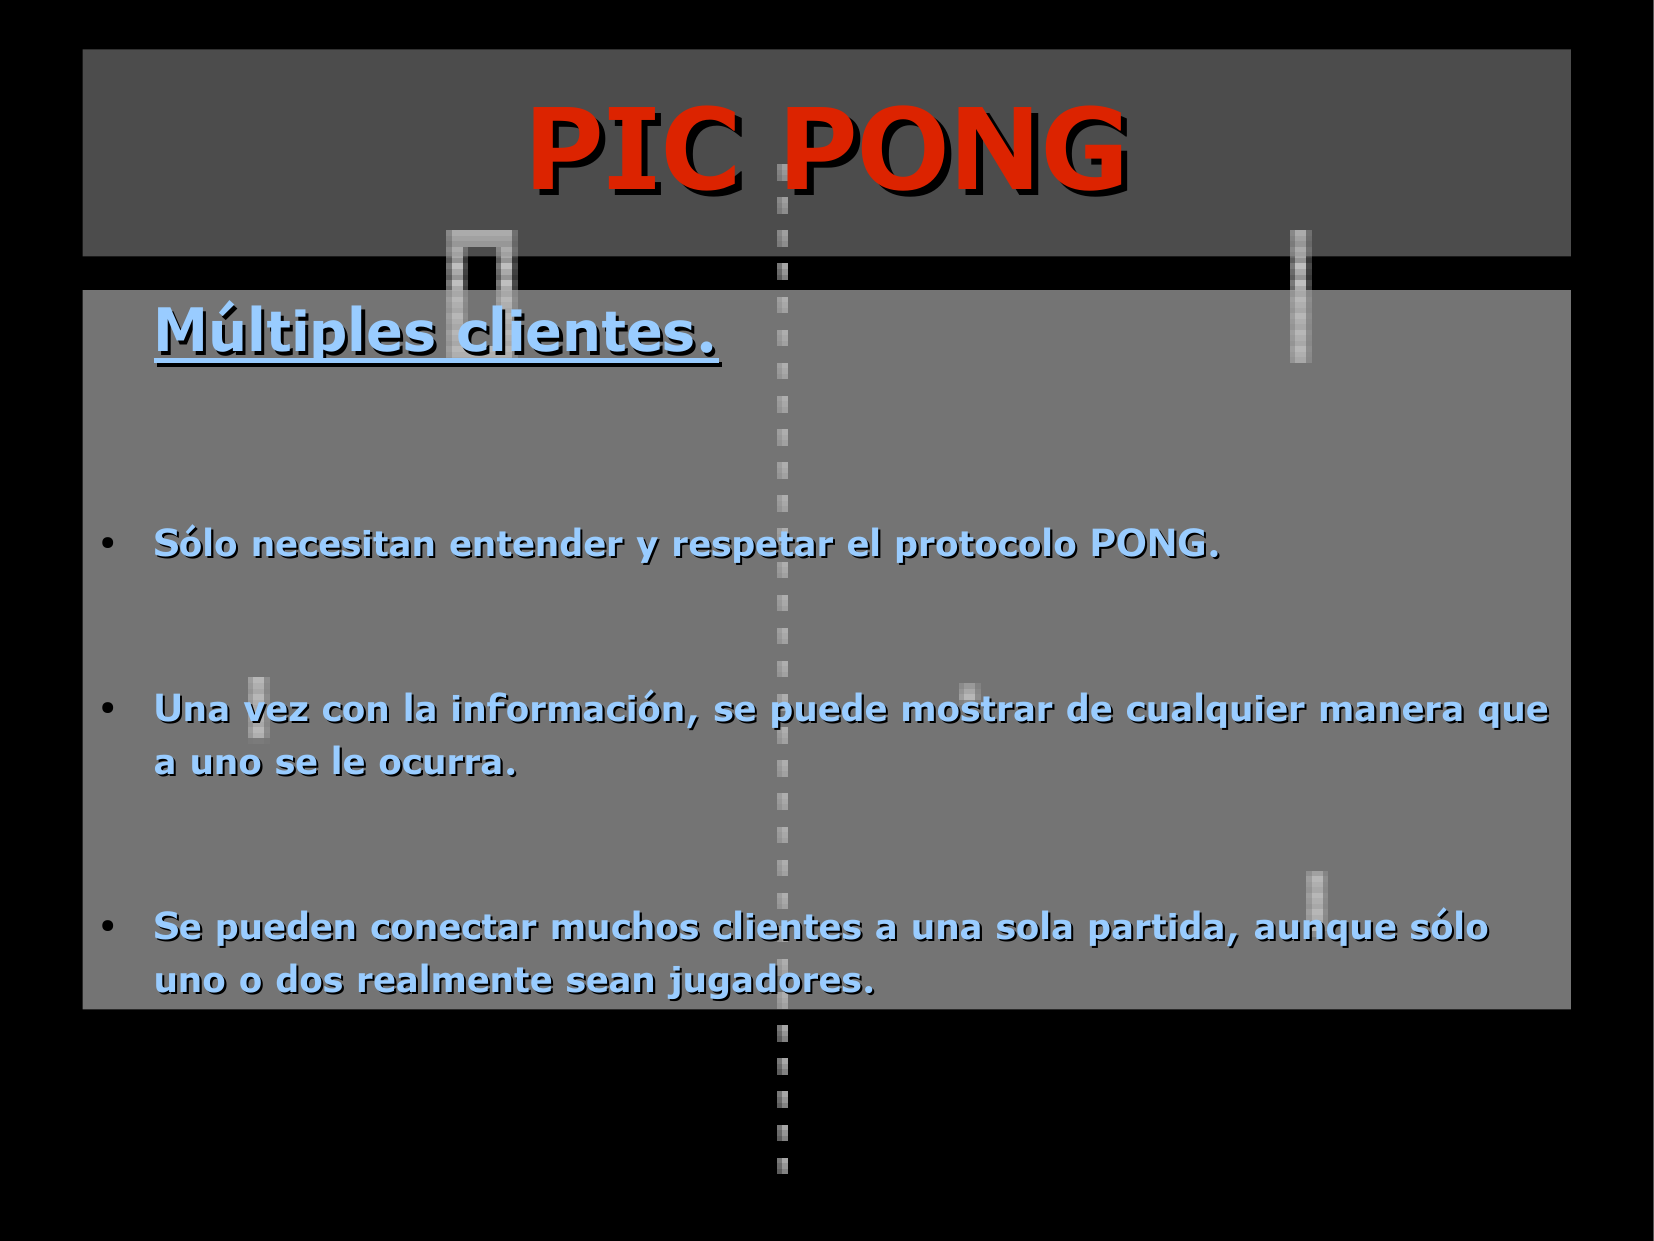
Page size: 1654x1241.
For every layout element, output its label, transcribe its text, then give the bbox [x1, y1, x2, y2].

list Múltiples clientes. Sólo necesitan entender y respetar el protocolo PONG. Una vez con la información, se puede mostrar de cualquier manera que a uno se le ocurra. Se pueden conectar muchos clientes a una sola partida, aunque sólo uno o dos realmente sean jugadores. [82, 290, 1571, 1010]
title PIC PONG [82, 49, 1571, 257]
picture [0, 0, 1654, 1241]
